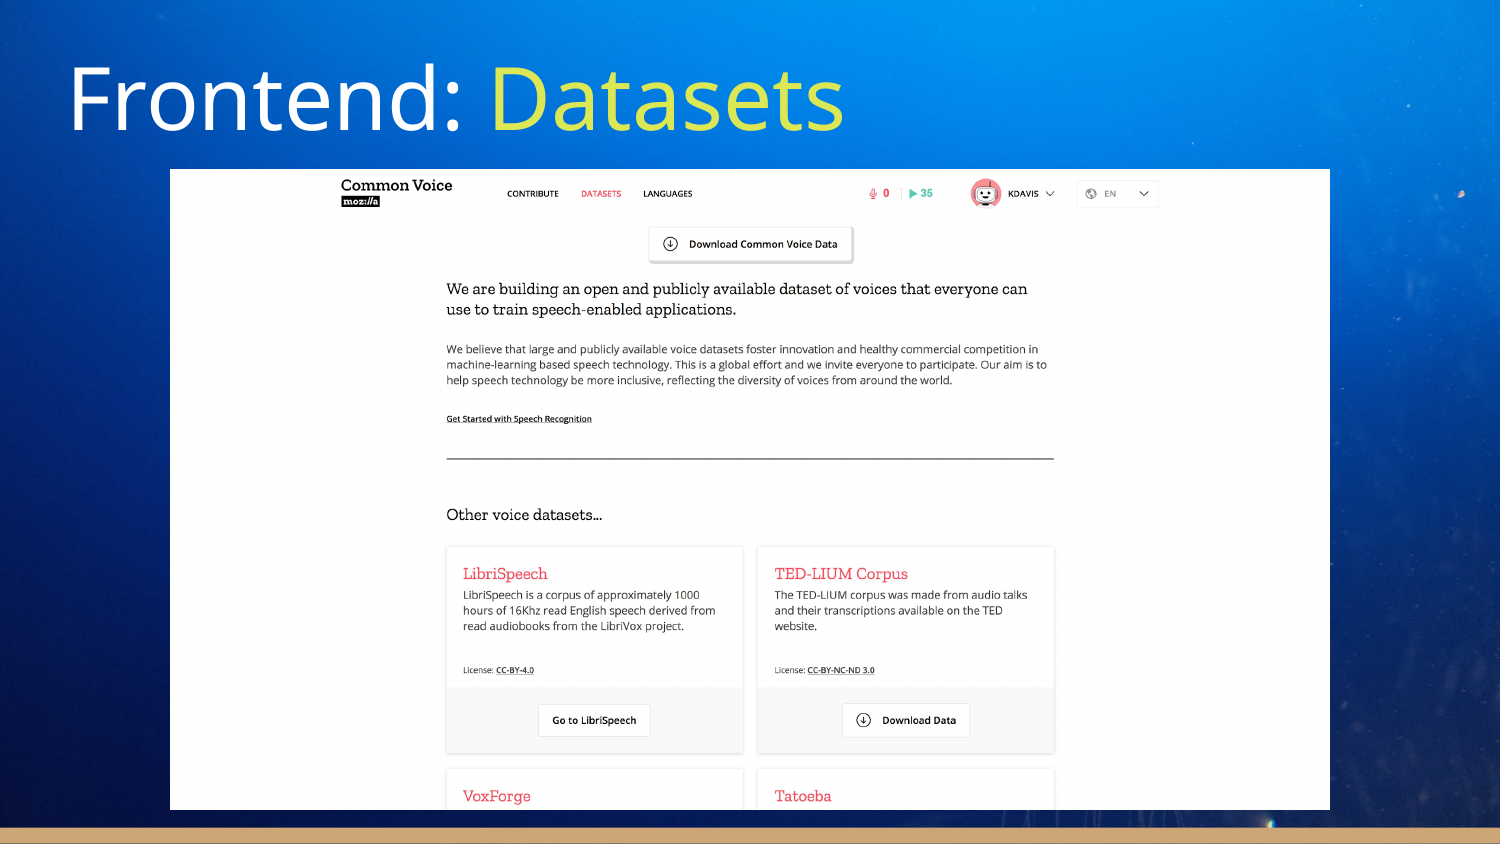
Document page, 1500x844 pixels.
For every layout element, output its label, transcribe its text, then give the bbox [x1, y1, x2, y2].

title Frontend: Datasets [51, 38, 1449, 154]
picture [0, 0, 1500, 827]
